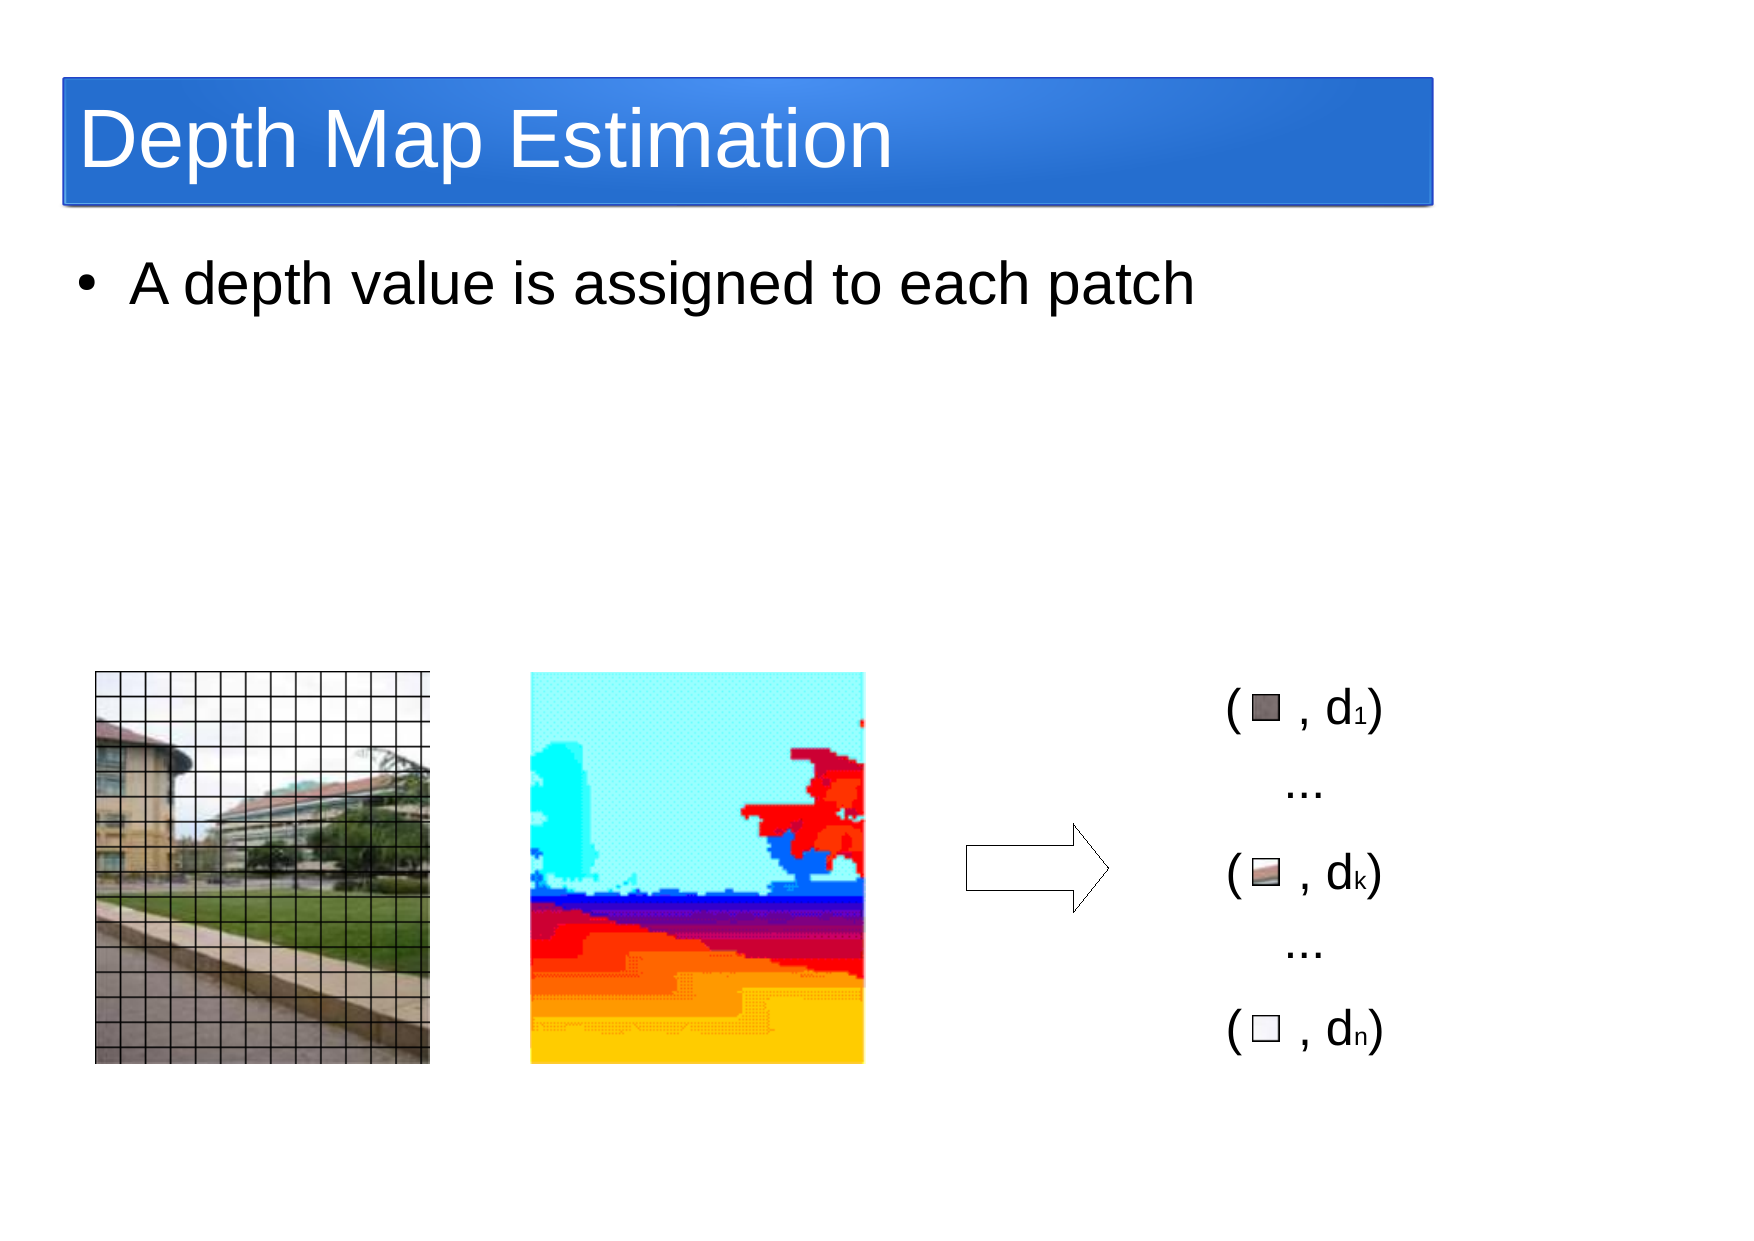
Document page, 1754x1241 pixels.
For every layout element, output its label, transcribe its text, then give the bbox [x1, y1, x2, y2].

picture [95, 671, 430, 1064]
picture [1252, 858, 1280, 886]
text_box ( , dn) [1210, 993, 1400, 1064]
text_box ... [1268, 905, 1341, 977]
picture [530, 672, 866, 1064]
text_box ( , dk) [1210, 836, 1399, 908]
text_box ( , d1) [1210, 672, 1400, 743]
picture [1252, 1015, 1280, 1042]
list A depth value is assigned to each patch [58, 249, 1696, 331]
picture [58, 77, 1439, 209]
text_box ... [1268, 745, 1341, 817]
title Depth Map Estimation [78, 80, 1429, 198]
